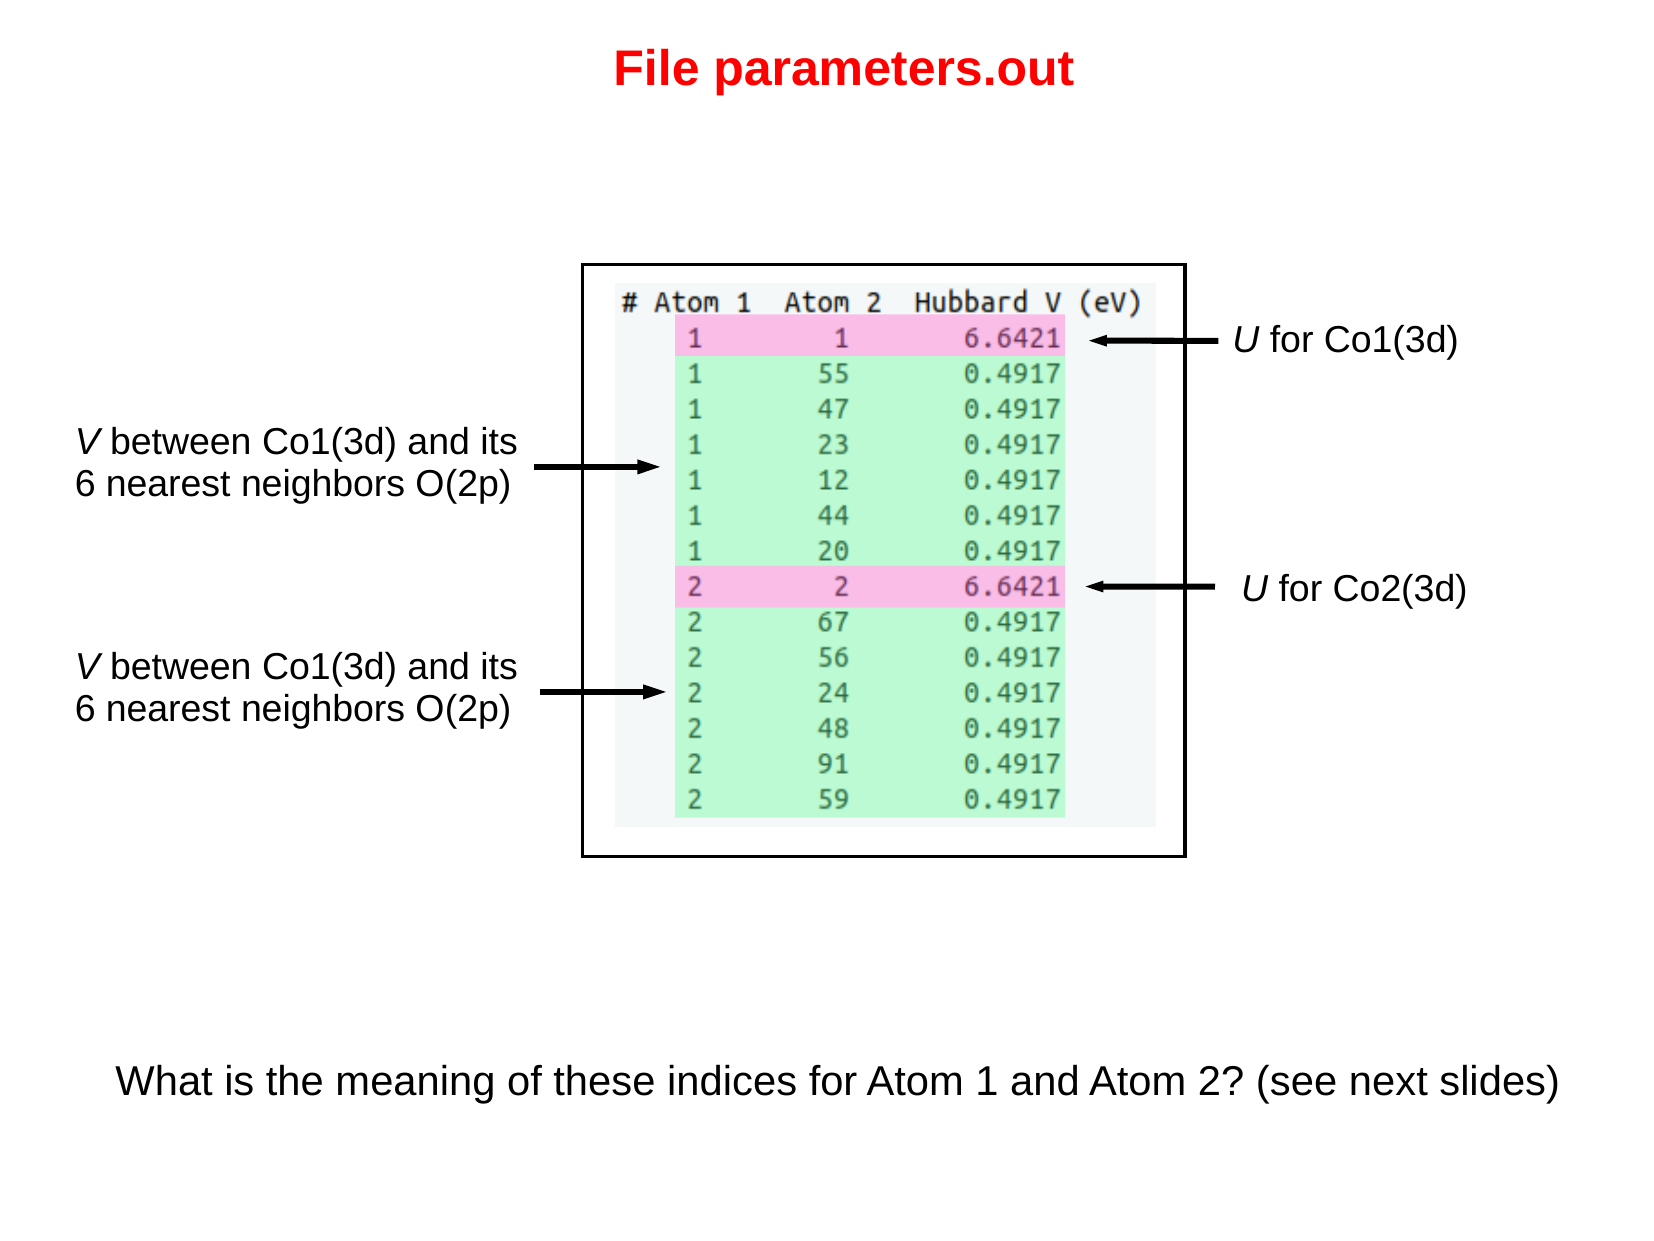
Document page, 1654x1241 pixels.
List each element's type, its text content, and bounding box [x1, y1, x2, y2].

text_box What is the meaning of these indices for Atom 1 and Atom 2? (see next slides) [100, 1050, 1579, 1114]
picture [615, 283, 1156, 827]
text_box U for Co1(3d) [1217, 310, 1492, 368]
text_box U for Co2(3d) [1226, 560, 1501, 617]
text_box [675, 314, 1066, 818]
text_box V between Co1(3d) and its 6 nearest neighbors O(2p) [60, 638, 534, 737]
title File parameters.out [100, 22, 1588, 109]
text_box V between Co1(3d) and its 6 nearest neighbors O(2p) [60, 413, 534, 512]
